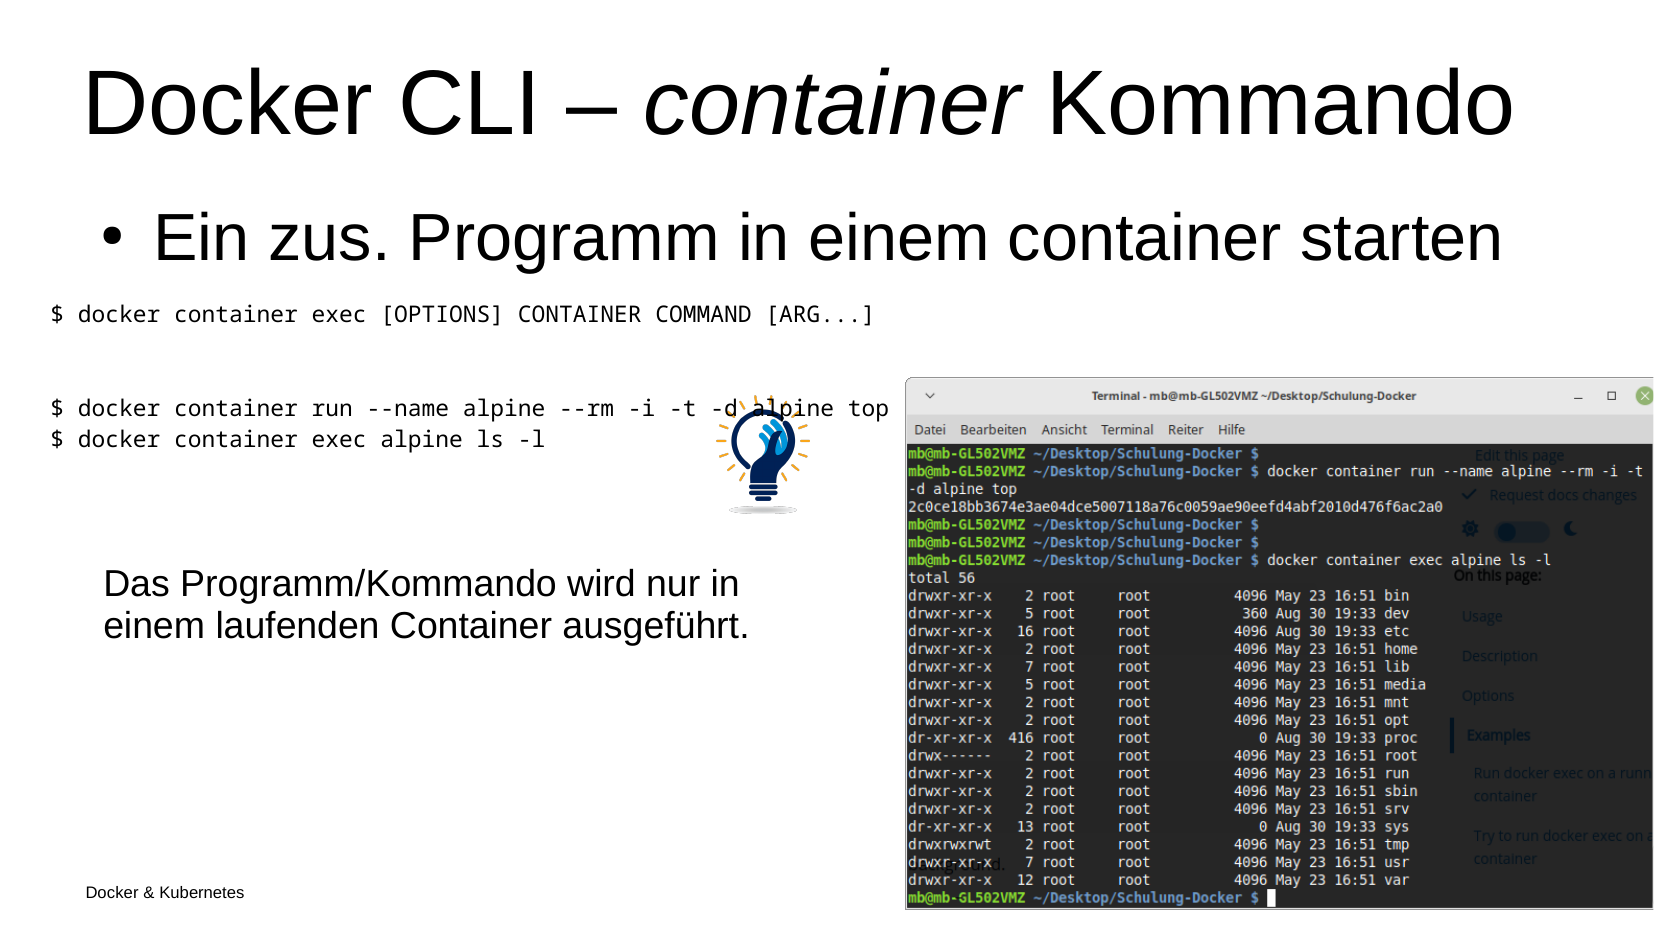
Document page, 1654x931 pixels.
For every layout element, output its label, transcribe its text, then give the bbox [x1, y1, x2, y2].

text_box Docker & Kubernetes Dr. Matthias Boldt [70, 875, 905, 910]
text_box $ docker container exec [OPTIONS] CONTAINER COMMAND [ARG...] $ docker container run --name alpine --rm -i -t -d alpine top $ docker container exec alpine ls -l [35, 290, 1382, 449]
picture [716, 449, 810, 514]
text_box Das Programm/Kommando wird nur in einem laufenden Container ausgeführt. [88, 555, 780, 839]
title Docker CLI – container Kommando [82, 25, 1571, 181]
list Ein zus. Programm in einem container starten [82, 199, 1571, 377]
picture [905, 377, 1654, 910]
